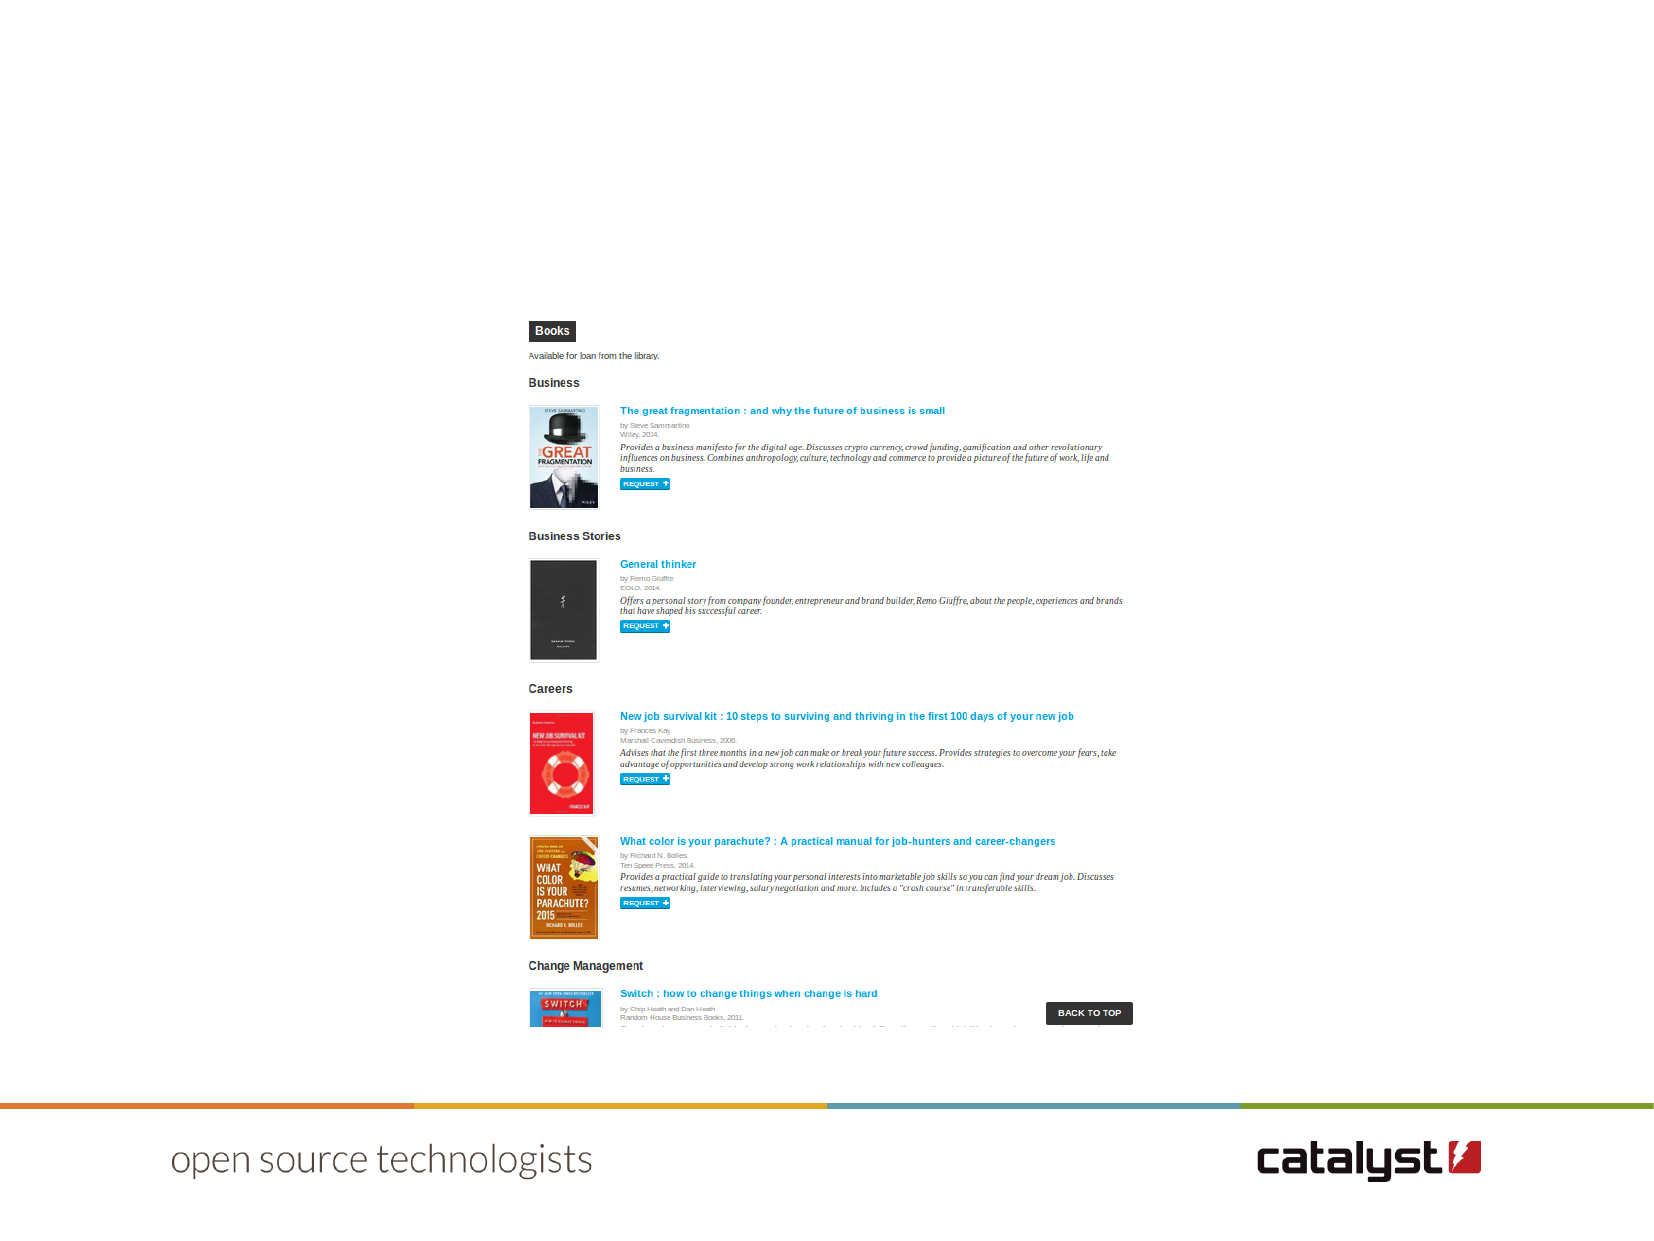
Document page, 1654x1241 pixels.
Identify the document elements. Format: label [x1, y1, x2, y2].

picture [495, 307, 1159, 1027]
picture [0, 1103, 1654, 1182]
